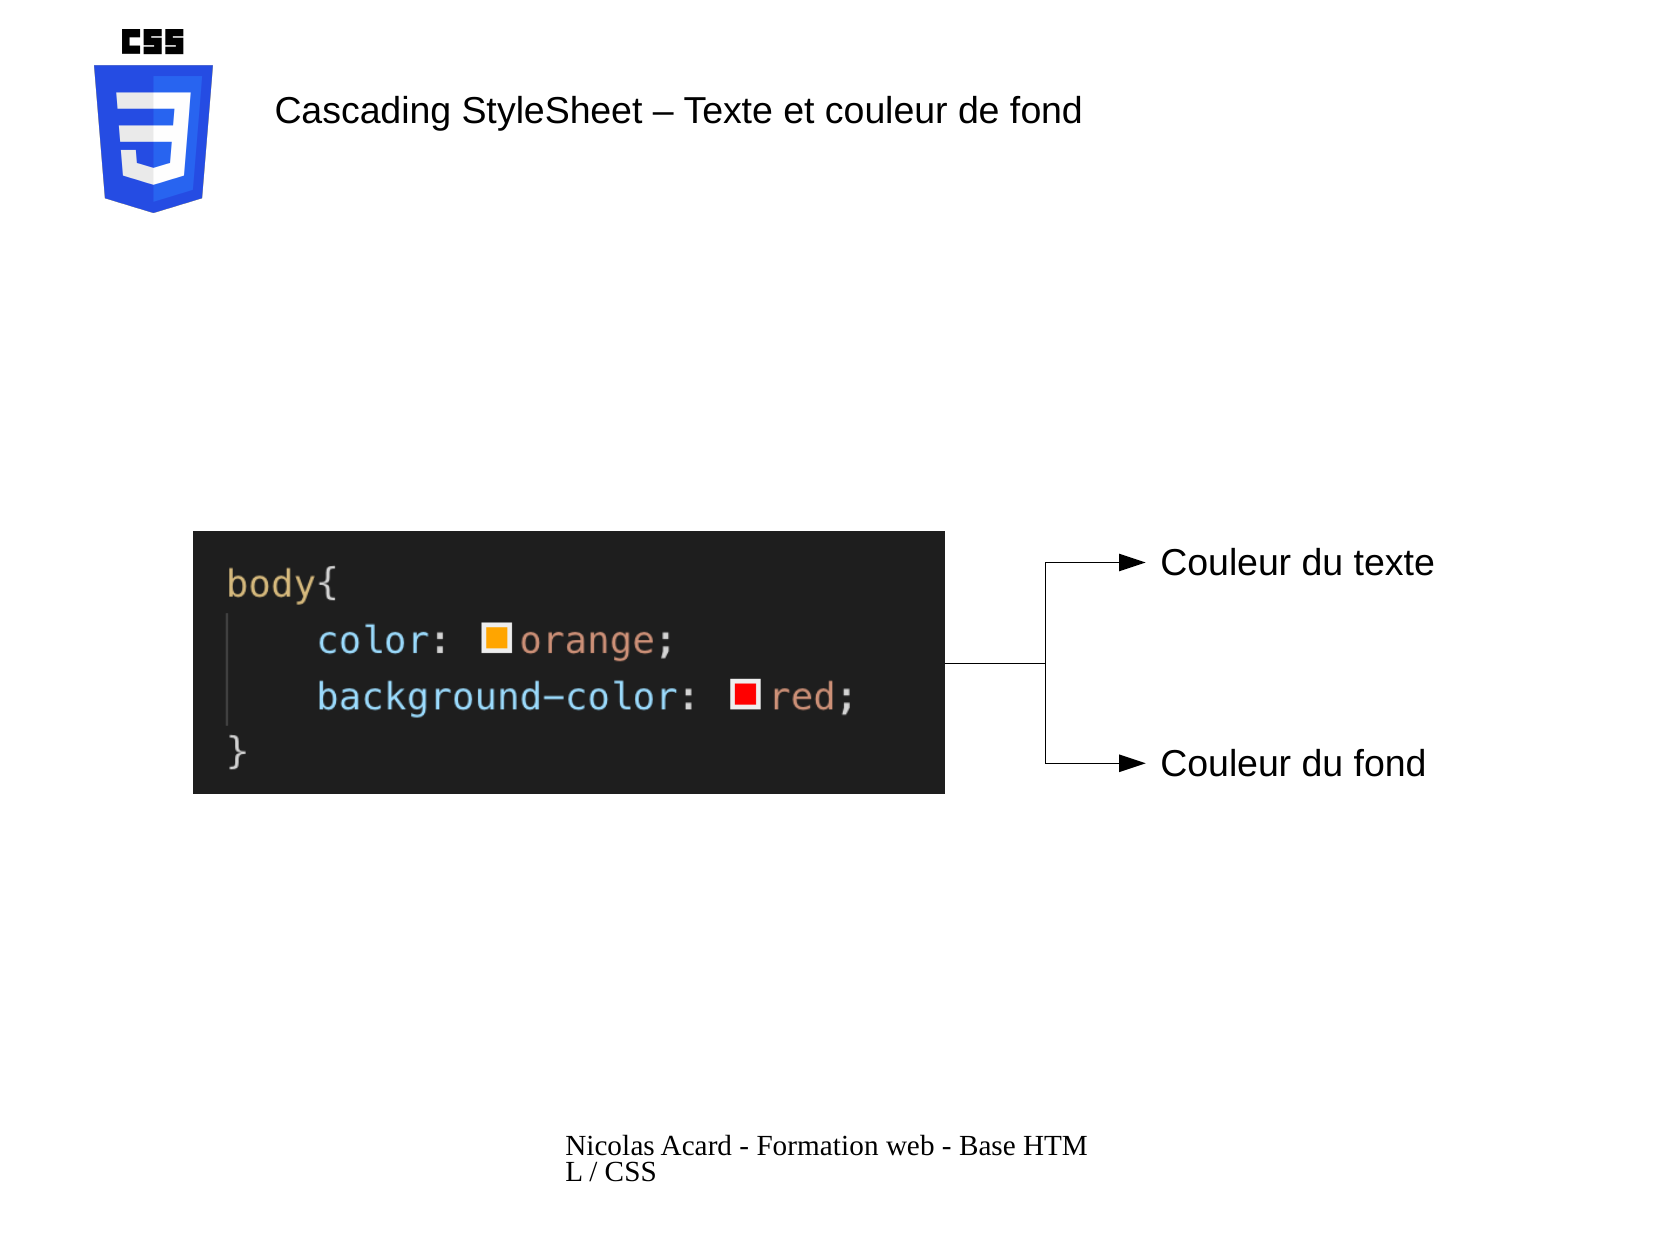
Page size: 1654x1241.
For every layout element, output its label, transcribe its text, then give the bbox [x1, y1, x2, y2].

text_box Couleur du fond [1145, 734, 1548, 792]
text_box Cascading StyleSheet – Texte et couleur de fond [259, 82, 1193, 140]
text_box Couleur du texte [1145, 534, 1571, 591]
picture [94, 29, 213, 213]
picture [193, 531, 945, 794]
